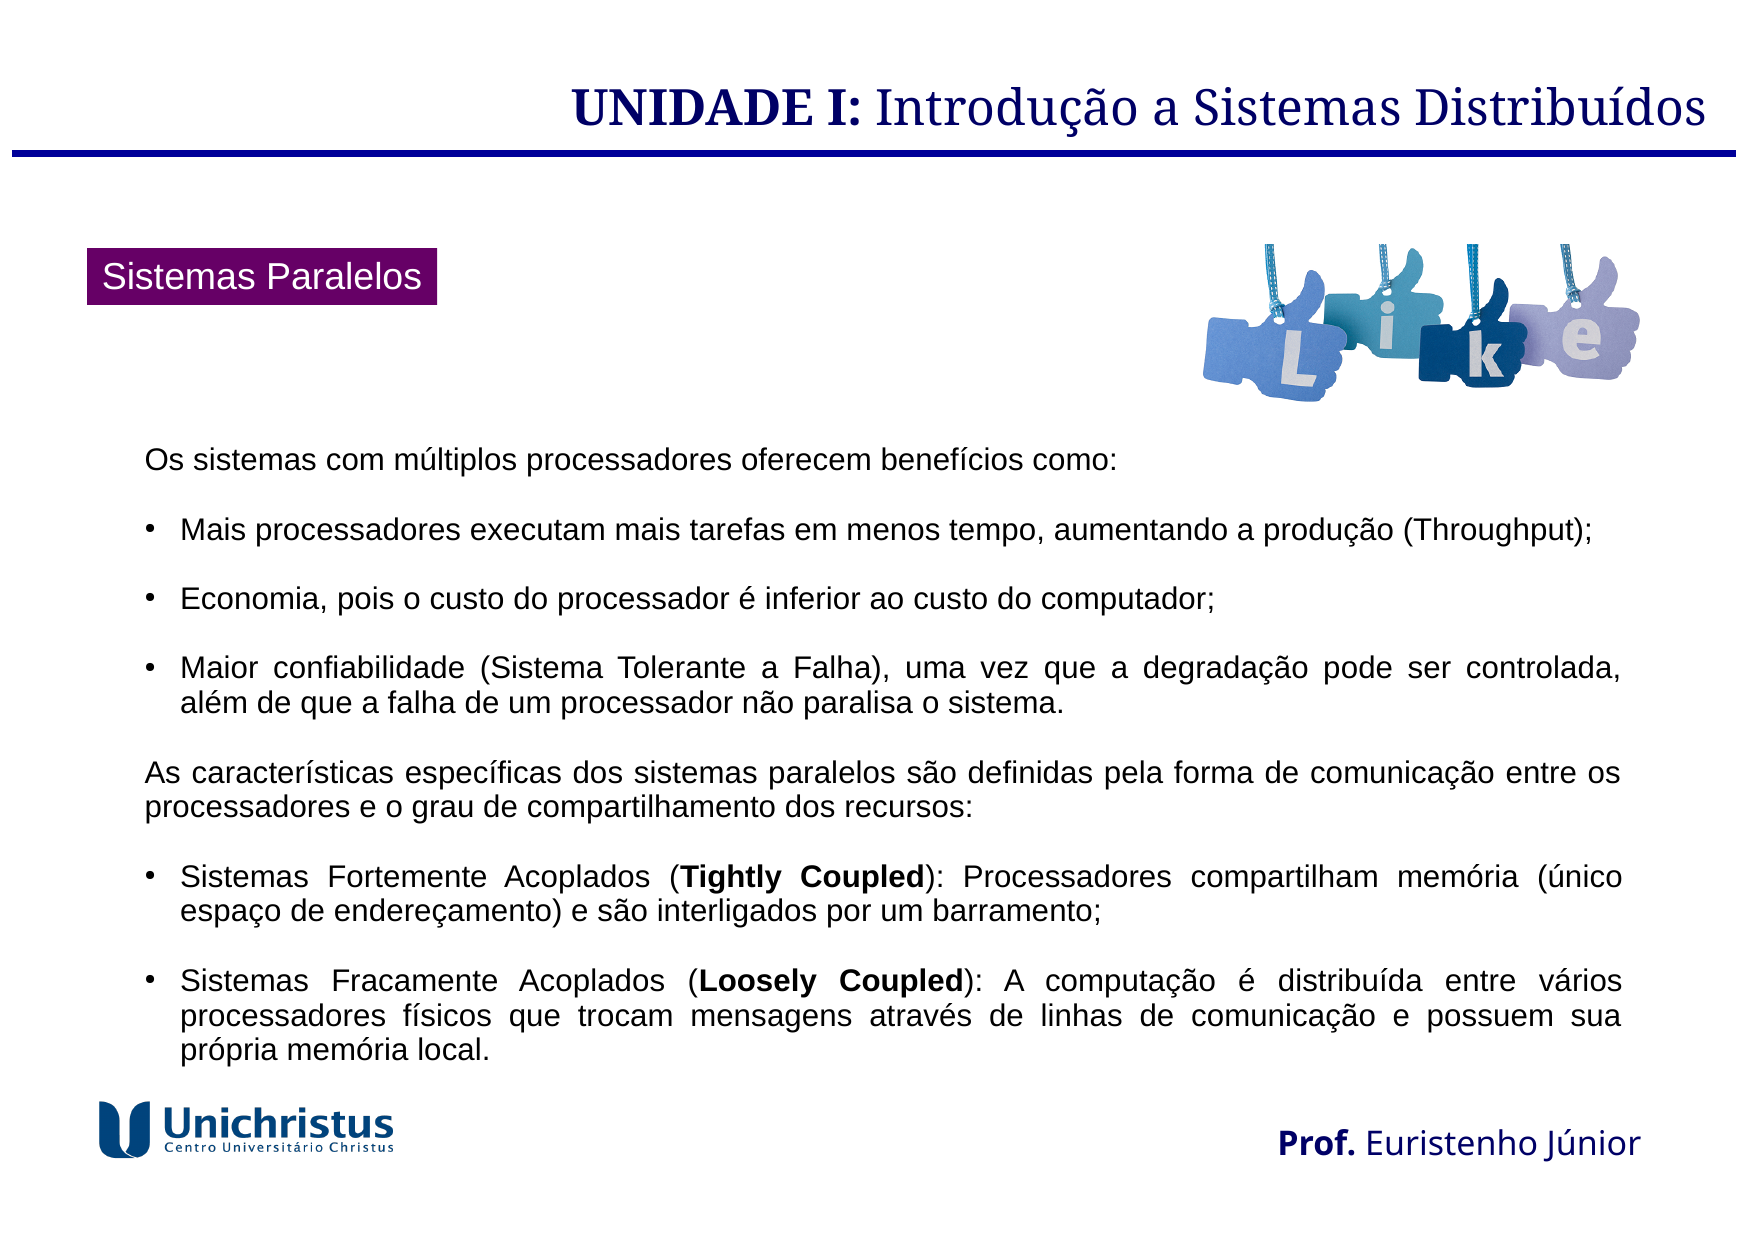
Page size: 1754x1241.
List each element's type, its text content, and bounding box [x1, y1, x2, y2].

text_box UNIDADE I: Introdução a Sistemas Distribuídos [556, 64, 1708, 150]
text_box Prof. Euristenho Júnior [1262, 1111, 1695, 1167]
text_box UNIDADE I: Introdução a Sistemas Distribuídos [556, 157, 1708, 161]
text_box Sistemas Paralelos [87, 248, 438, 305]
picture [94, 1098, 398, 1160]
picture [1175, 244, 1666, 473]
text_box Os sistemas com múltiplos processadores oferecem benefícios como: Mais processadores executam mais tarefas em menos tempo, aumentando a produção (Throughput); Economia, pois o custo do processador é inferior ao custo do computador; Maior confiabilidade (Sistema Tolerante a Falha), uma vez que a degradação pode ser controlada, além de que a falha de um processador não paralisa o sistema. As características específicas dos sistemas paralelos são definidas pela forma de comunicação entre os processadores e o grau de compartilhamento dos recursos: Sistemas Fortemente Acoplados (Tightly Coupled): Processadores compartilham memória (único espaço de endereçamento) e são interligados por um barramento; Sistemas Fracamente Acoplados (Loosely Coupled): A computação é distribuída entre vários processadores físicos que trocam mensagens através de linhas de comunicação e possuem sua própria memória local. [129, 434, 1639, 1075]
